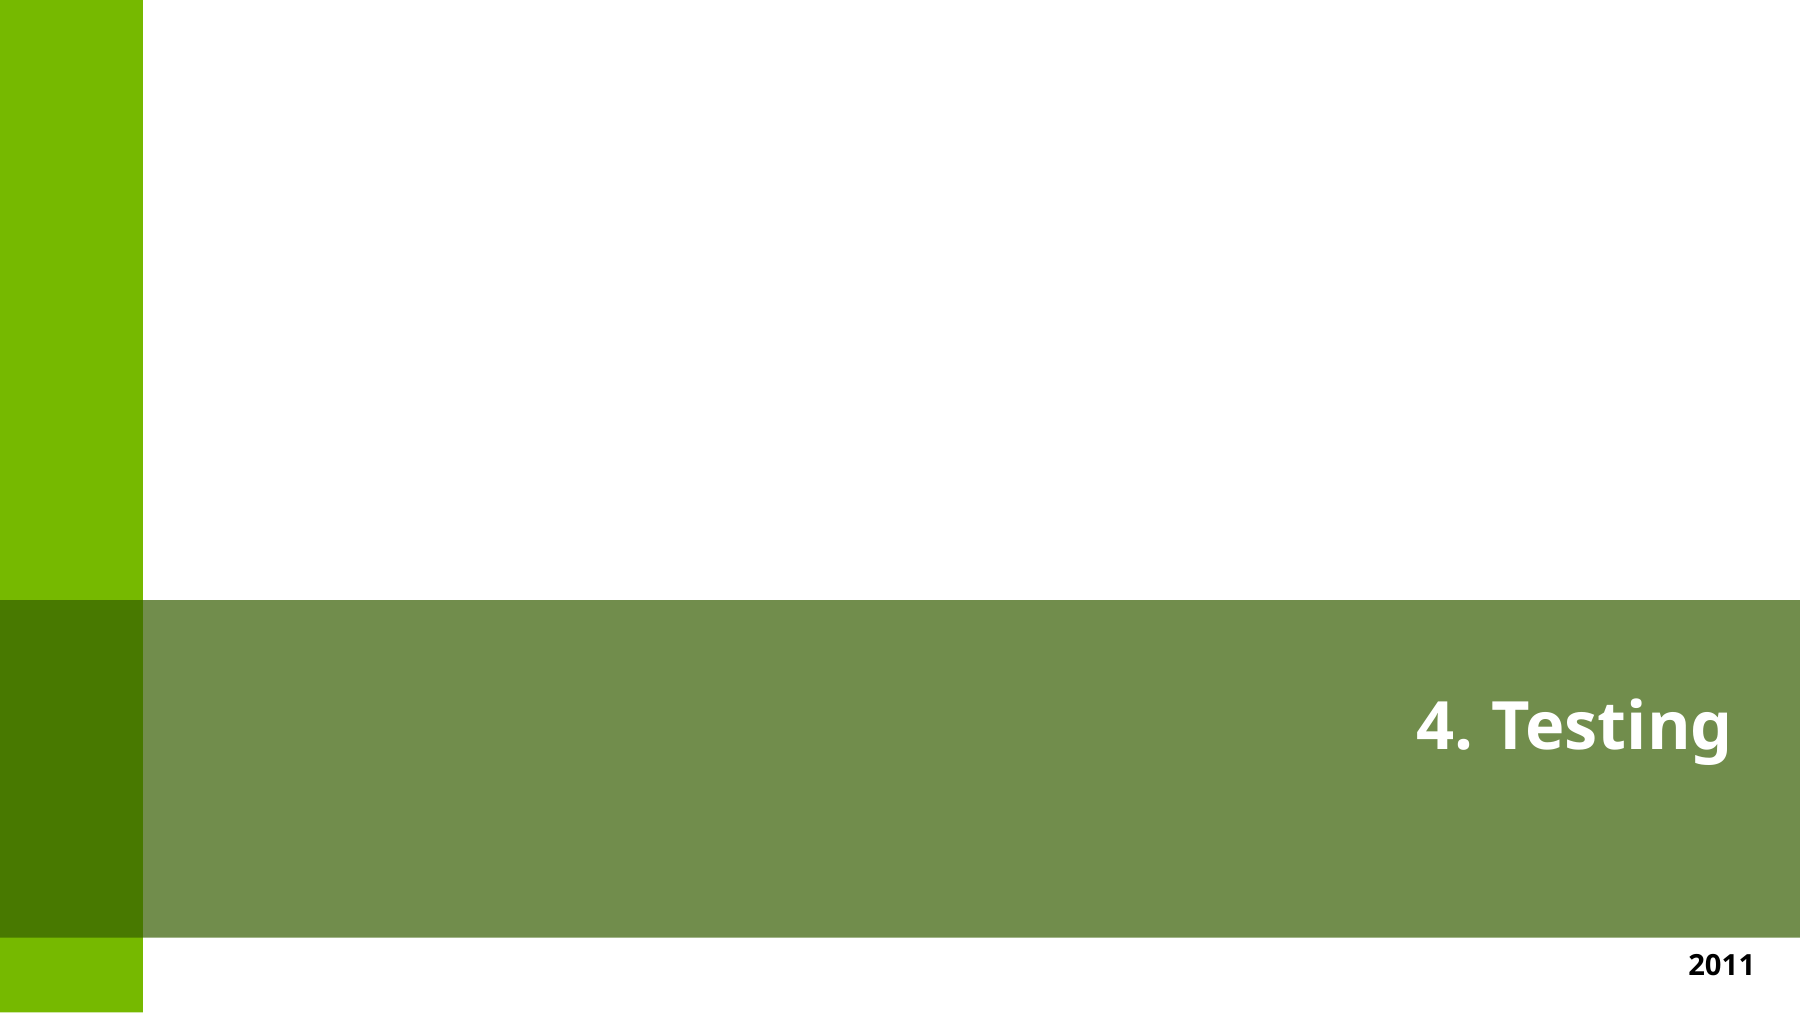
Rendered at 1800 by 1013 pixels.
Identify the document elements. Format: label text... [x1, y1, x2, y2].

text_box 4. Testing [0, 600, 1800, 938]
